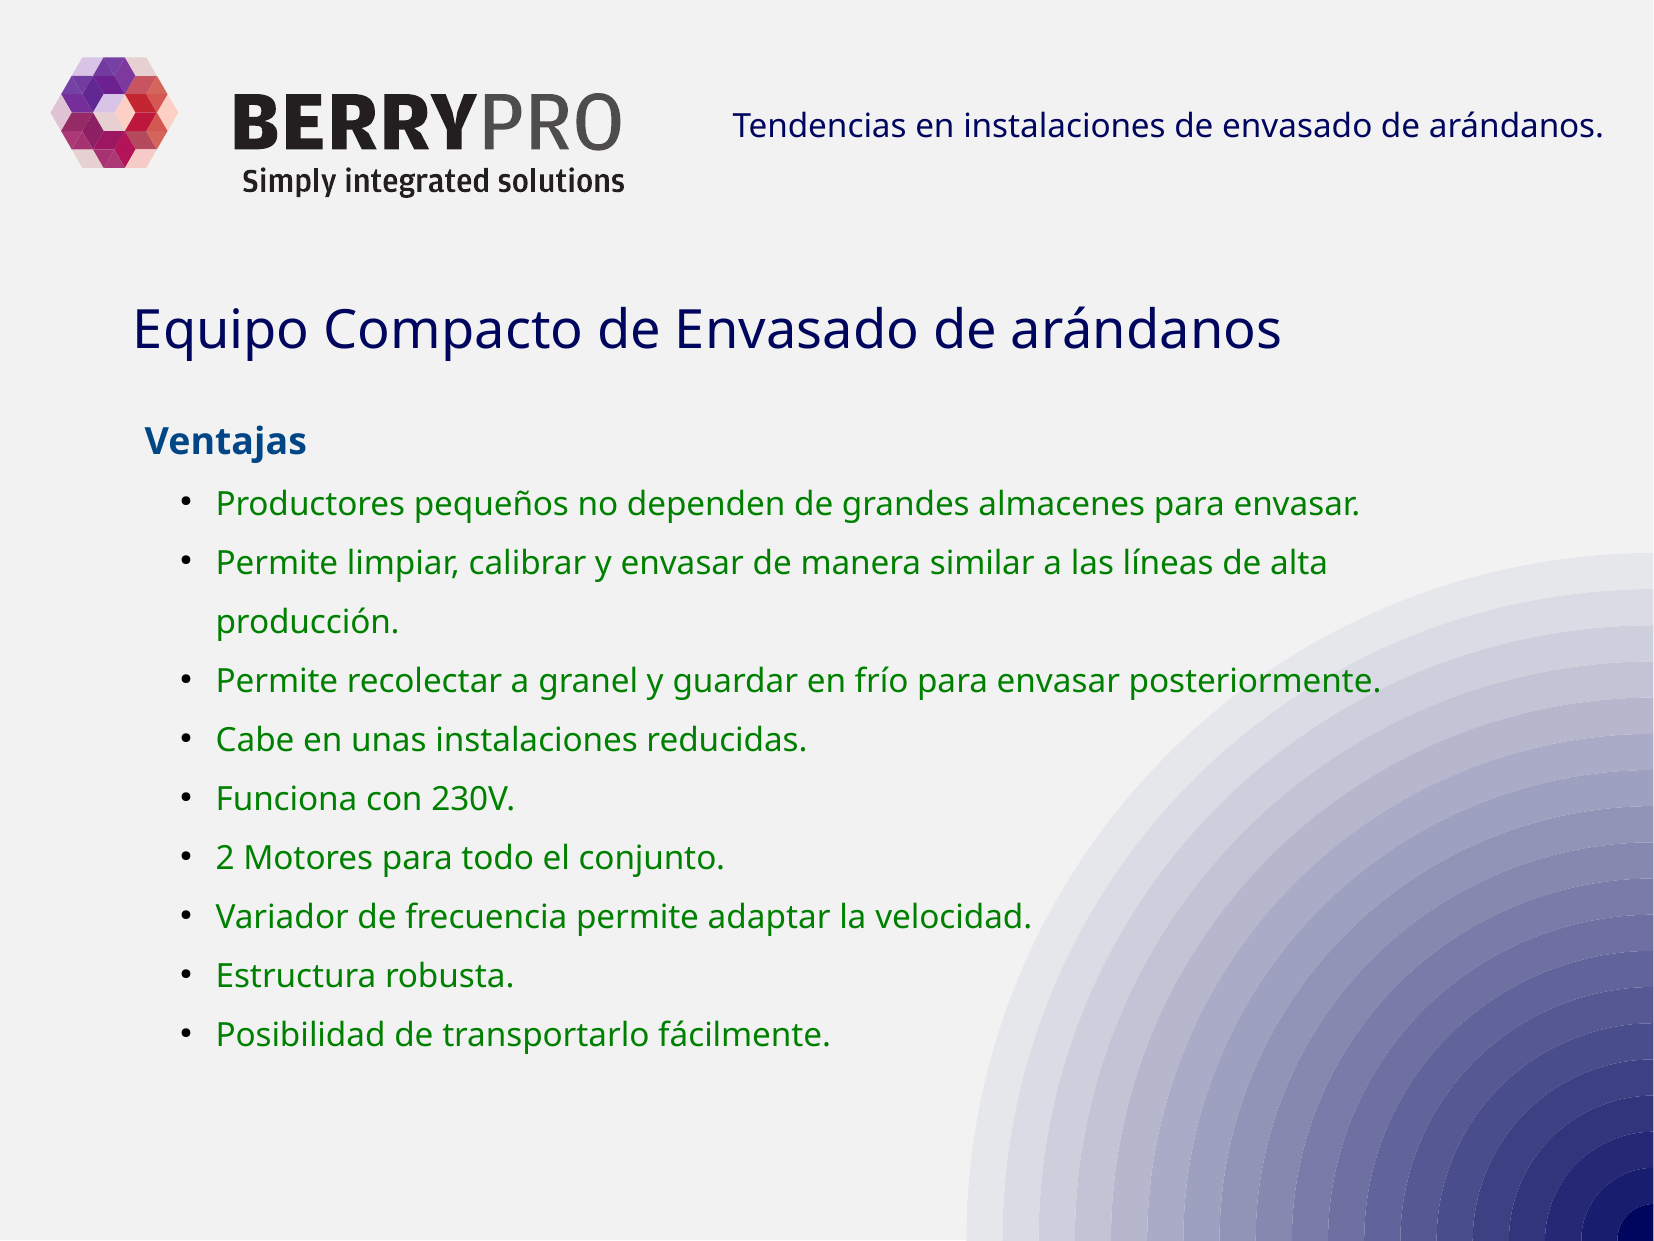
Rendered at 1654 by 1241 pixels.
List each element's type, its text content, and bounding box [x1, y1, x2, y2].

text_box Tendencias en instalaciones de envasado de arándanos. [578, 94, 1654, 166]
text_box Ventajas Productores pequeños no dependen de grandes almacenes para envasar. Permite limpiar, calibrar y envasar de manera similar a las líneas de alta producción. Permite recolectar a granel y guardar en frío para envasar posteriormente. Cabe en unas instalaciones reducidas. Funciona con 230V. 2 Motores para todo el conjunto. Variador de frecuencia permite adaptar la velocidad. Estructura robusta. Posibilidad de transportarlo fácilmente. [129, 407, 1536, 1099]
picture [35, 0, 638, 355]
text_box Equipo Compacto de Envasado de arándanos [118, 283, 1359, 379]
